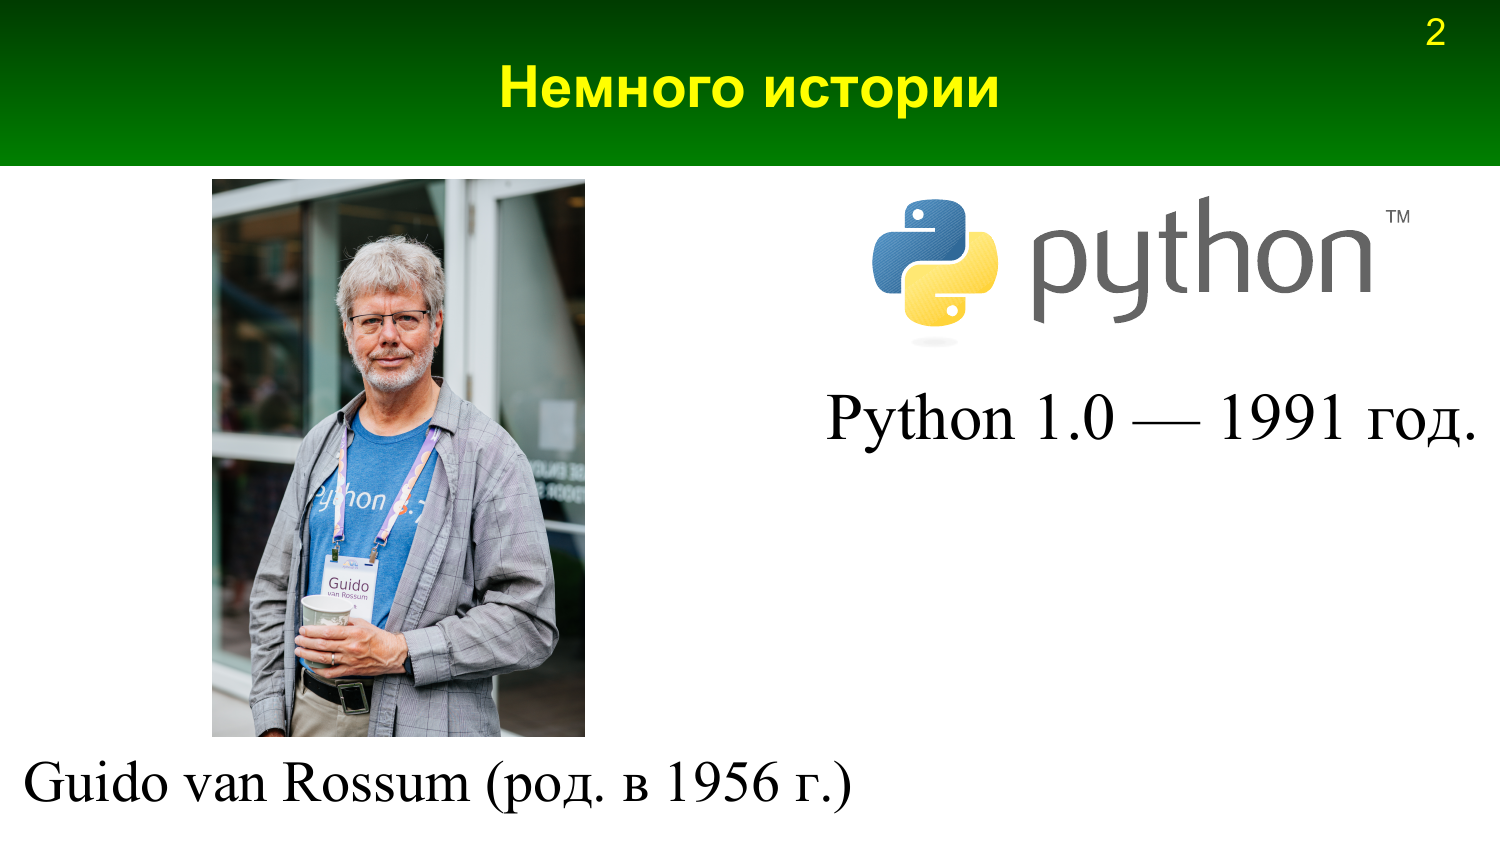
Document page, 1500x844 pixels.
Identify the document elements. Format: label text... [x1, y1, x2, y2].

text_box Guido van Rossum (род. в 1956 г.) [23, 736, 898, 821]
picture [212, 179, 585, 737]
text_box Python 1.0 — 1991 год. [826, 365, 1500, 461]
title Немного истории [112, 13, 1388, 154]
picture [865, 191, 1453, 365]
